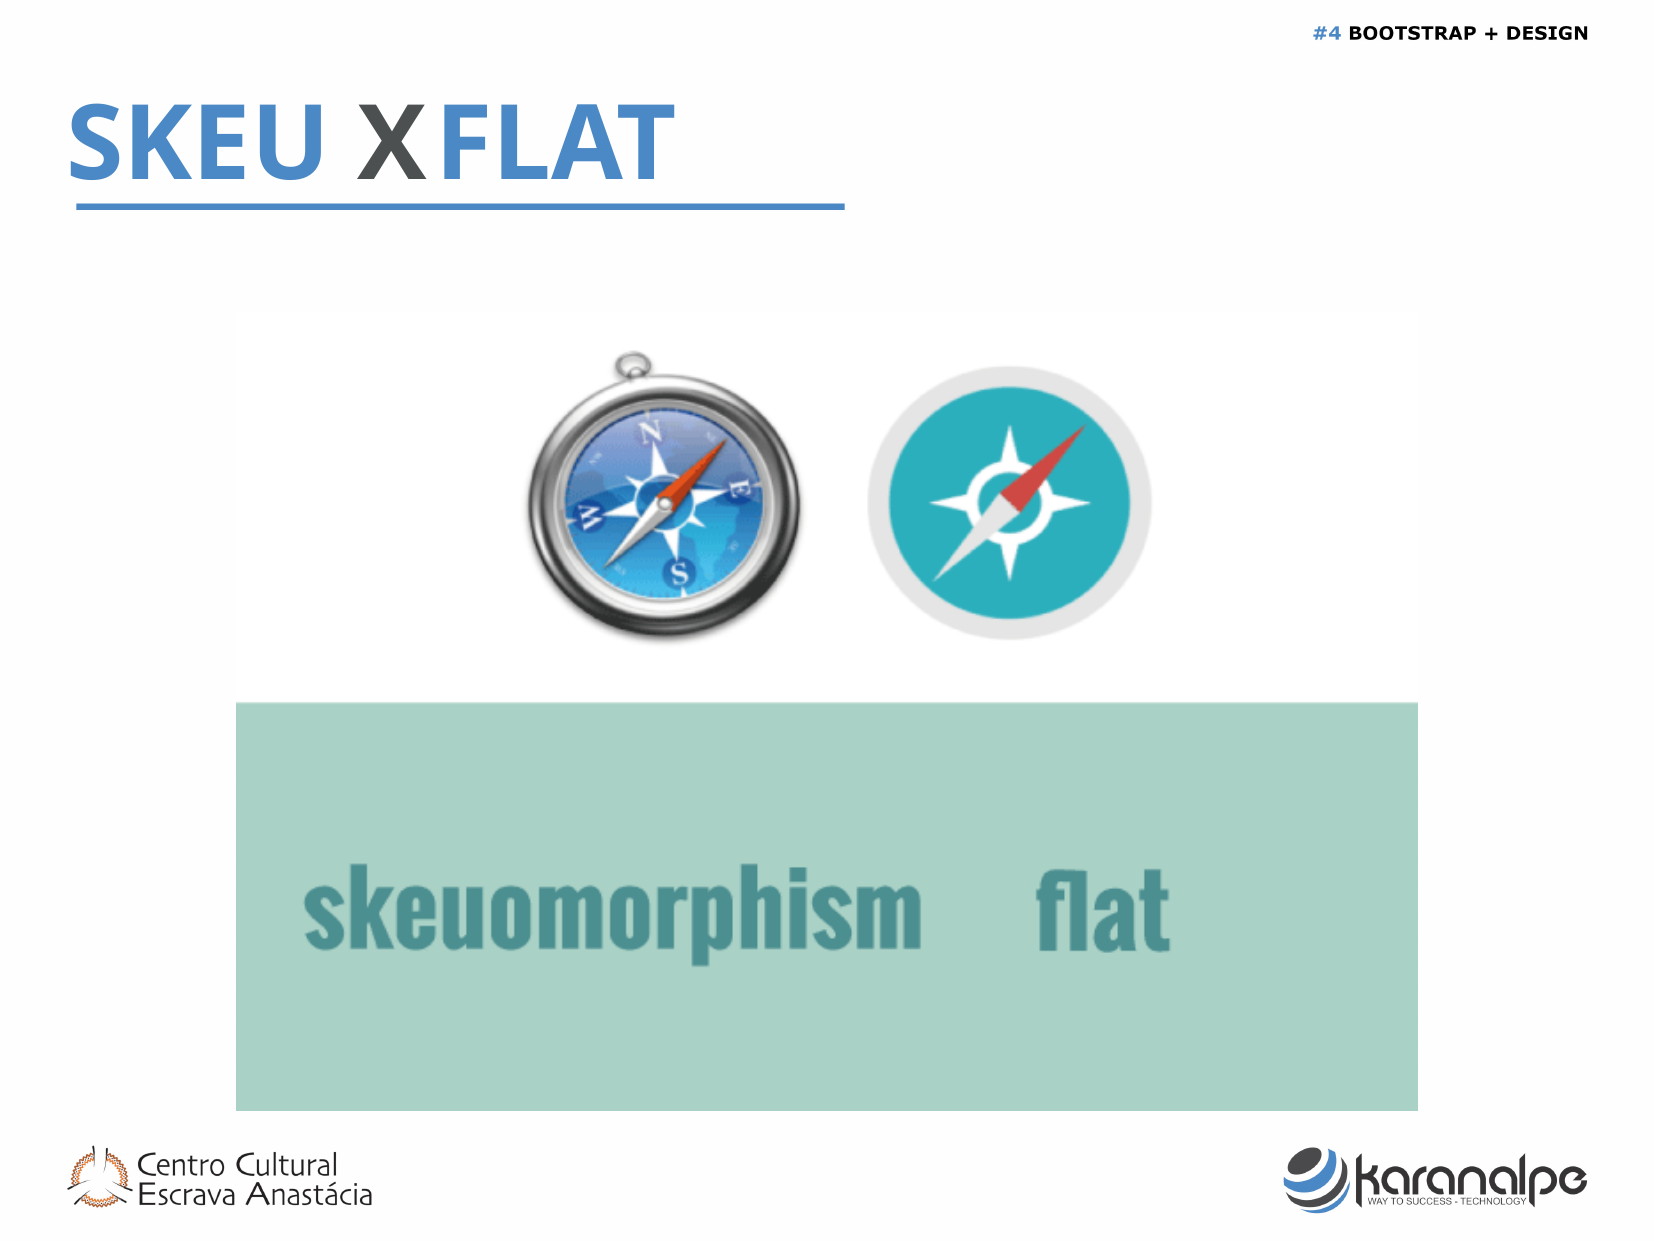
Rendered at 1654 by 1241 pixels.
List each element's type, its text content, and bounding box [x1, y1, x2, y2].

picture [0, 0, 1654, 1241]
title SKEU X FLAT [66, 35, 1555, 243]
